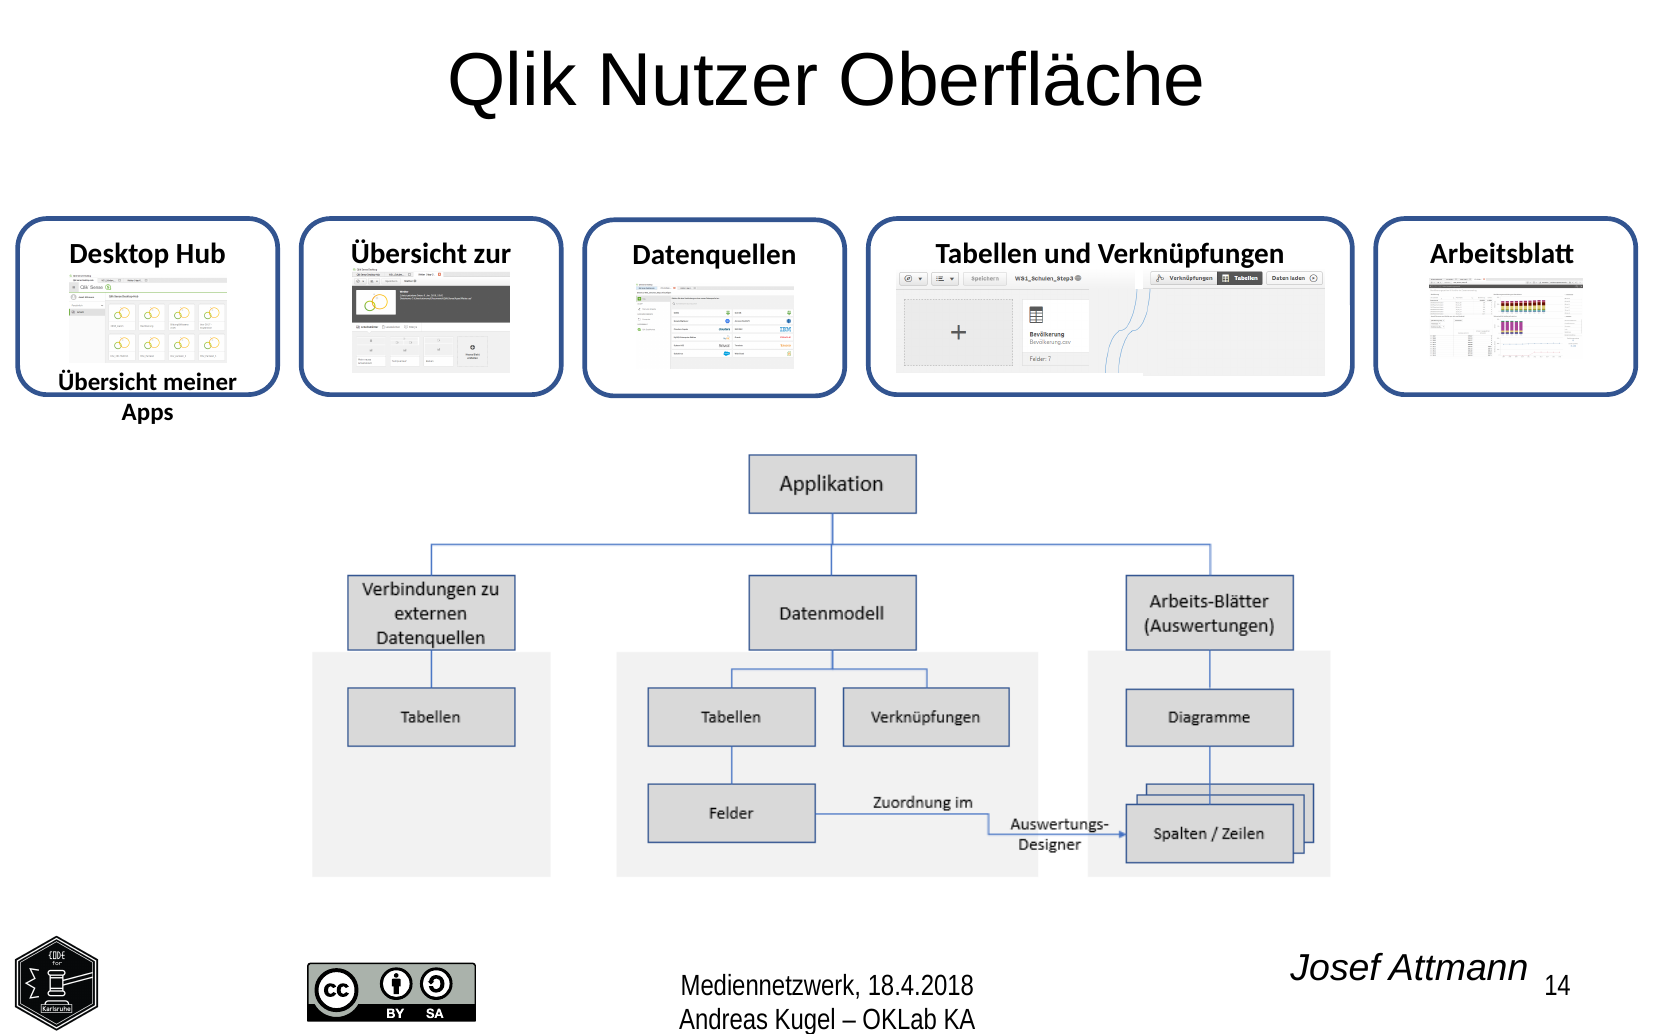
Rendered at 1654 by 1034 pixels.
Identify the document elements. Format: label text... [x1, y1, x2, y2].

title Qlik Nutzer Oberfläche [82, 17, 1571, 142]
text_box Desktop Hub [17, 218, 278, 358]
text_box Arbeitsblatt [1375, 218, 1636, 395]
picture [636, 283, 794, 369]
text_box Josef Attmann [1275, 938, 1560, 989]
picture [1429, 278, 1583, 359]
picture [352, 267, 510, 373]
picture [69, 274, 227, 358]
picture [896, 269, 1325, 376]
picture [6, 933, 107, 1033]
text_box Übersicht zur App [301, 218, 562, 395]
text_box Tabellen und Verknüpfungen [868, 218, 1353, 395]
picture [303, 445, 1344, 892]
text_box Übersicht meiner Apps [17, 358, 278, 433]
text_box Datenquellen [584, 219, 845, 396]
